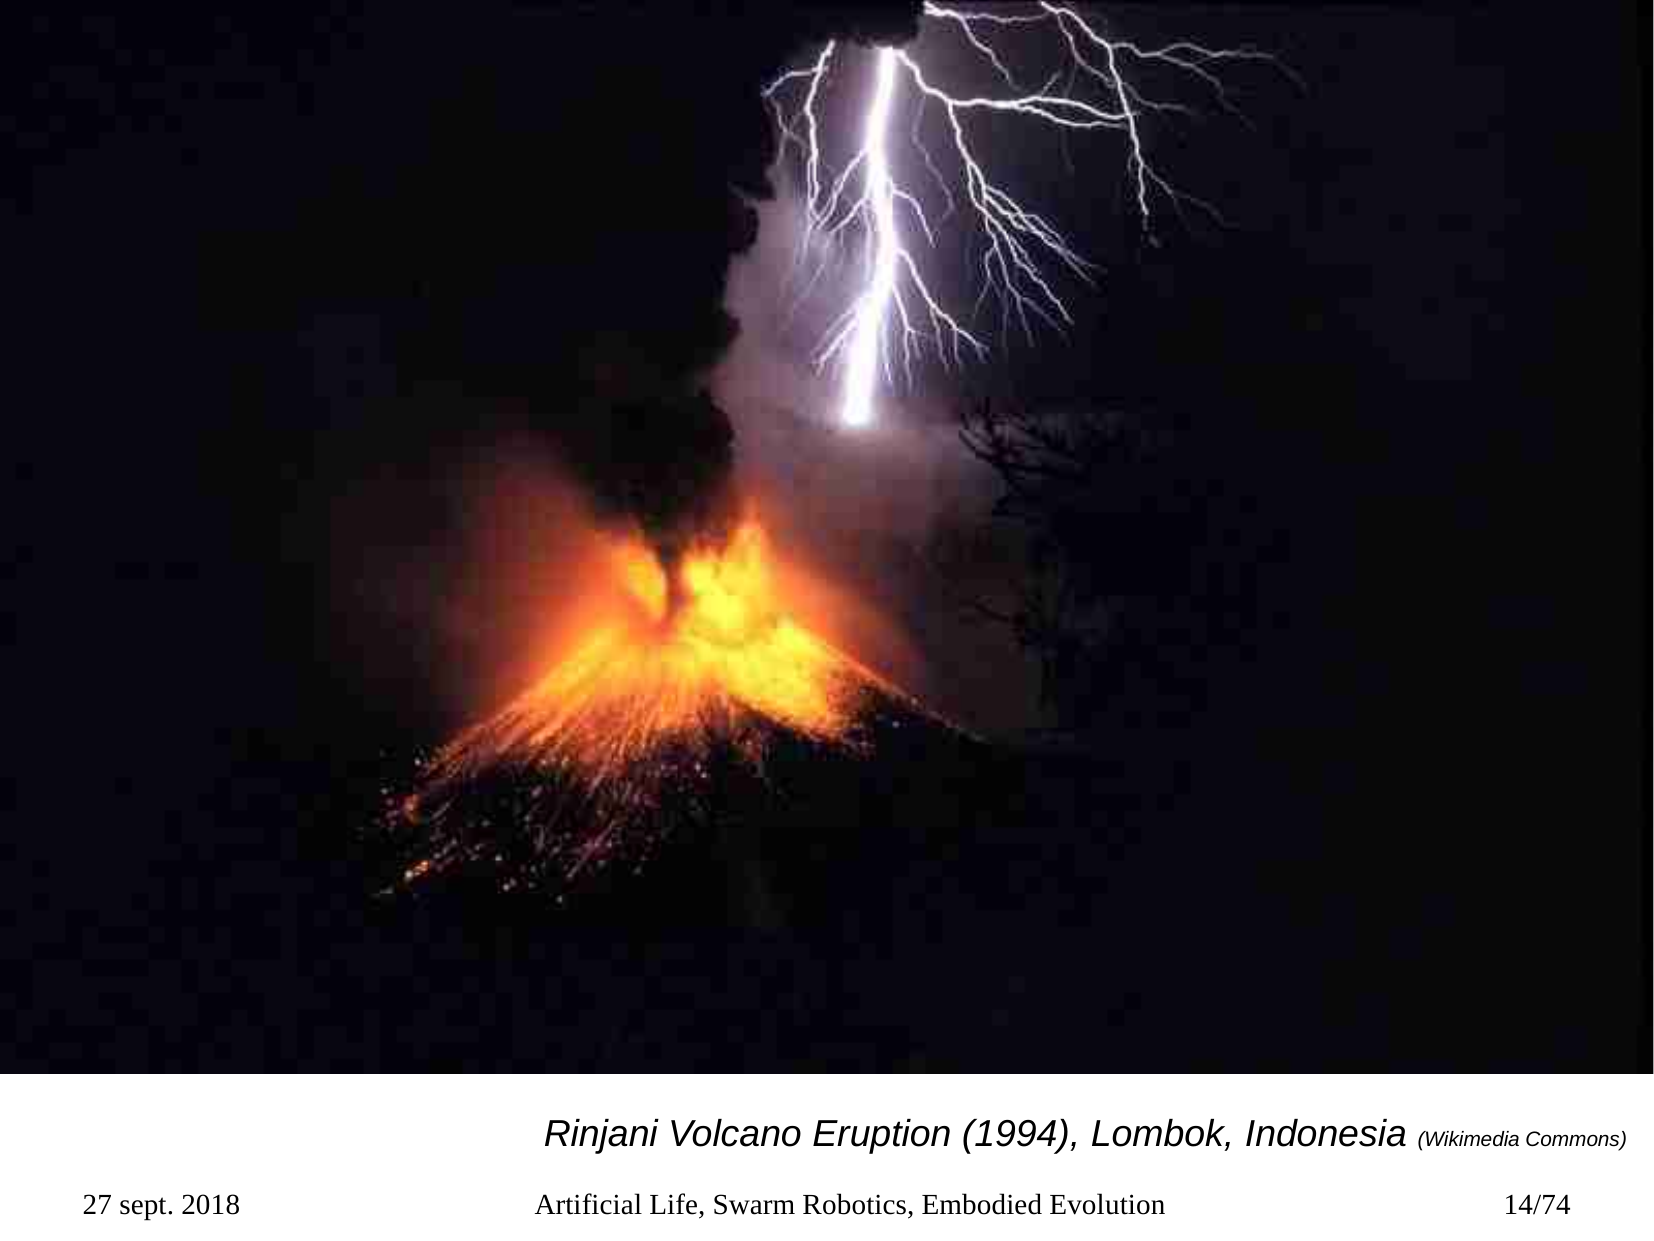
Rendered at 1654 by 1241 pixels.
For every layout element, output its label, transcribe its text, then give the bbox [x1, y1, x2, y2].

picture [0, 0, 1654, 1074]
text_box Rinjani Volcano Eruption (1994), Lombok, Indonesia (Wikimedia Commons) [177, 1105, 1642, 1163]
